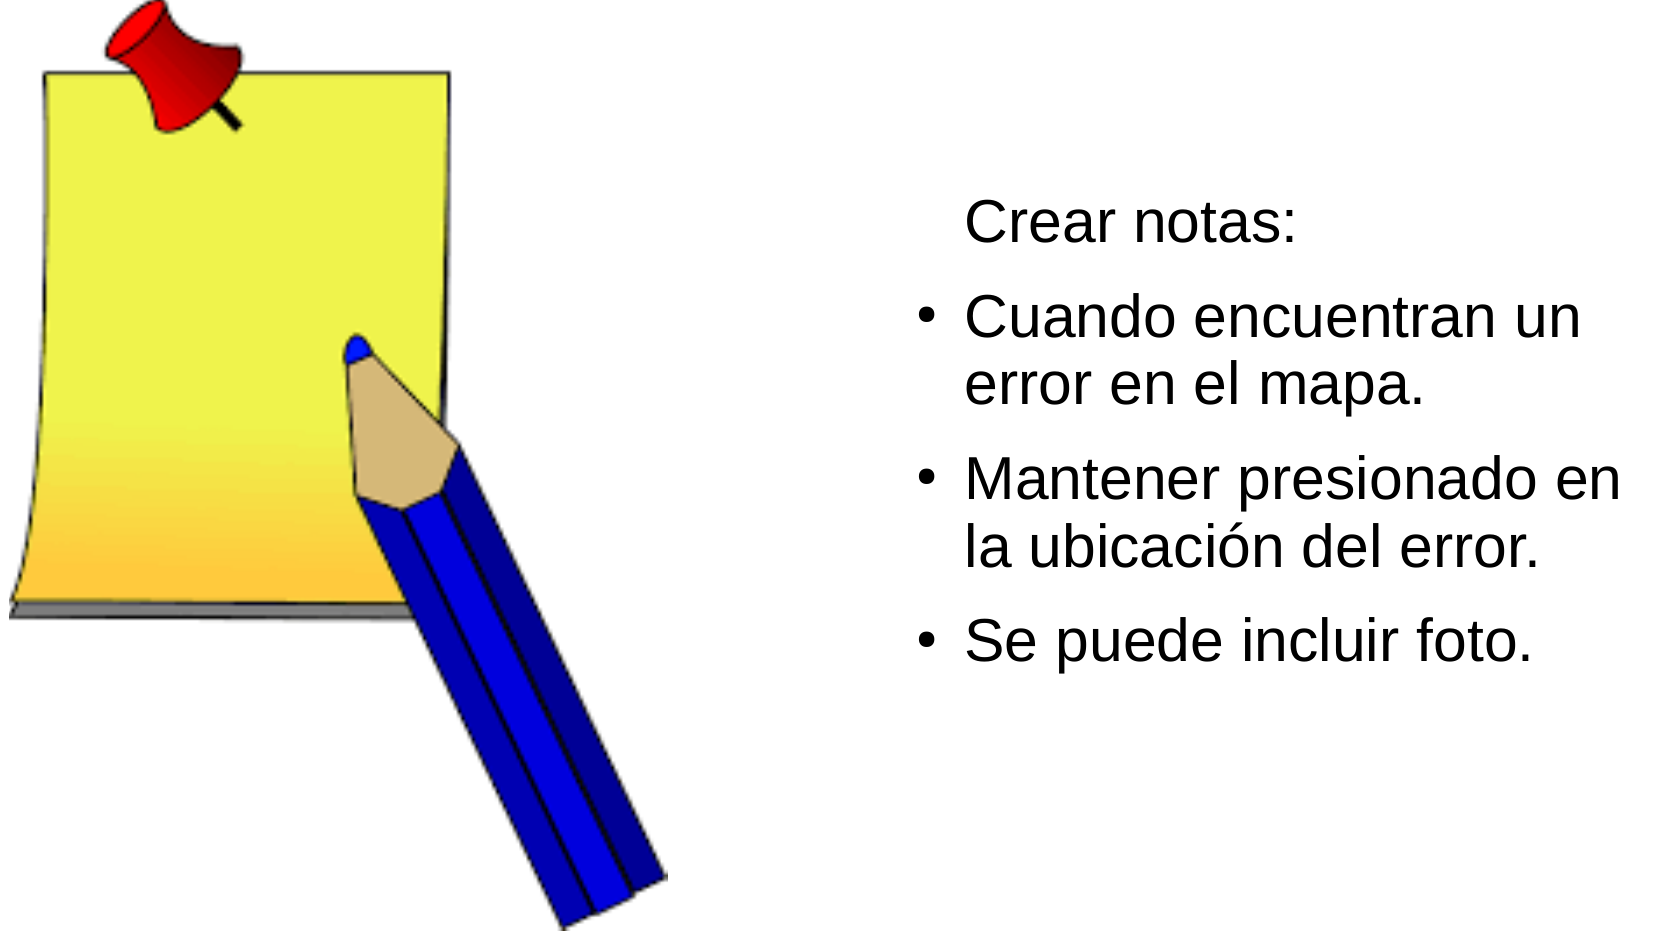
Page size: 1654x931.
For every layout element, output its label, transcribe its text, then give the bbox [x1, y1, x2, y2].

picture [9, 0, 668, 931]
list Crear notas: Cuando encuentran un error en el mapa. Mantener presionado en la ubicación del error. Se puede incluir foto. [900, 187, 1627, 727]
